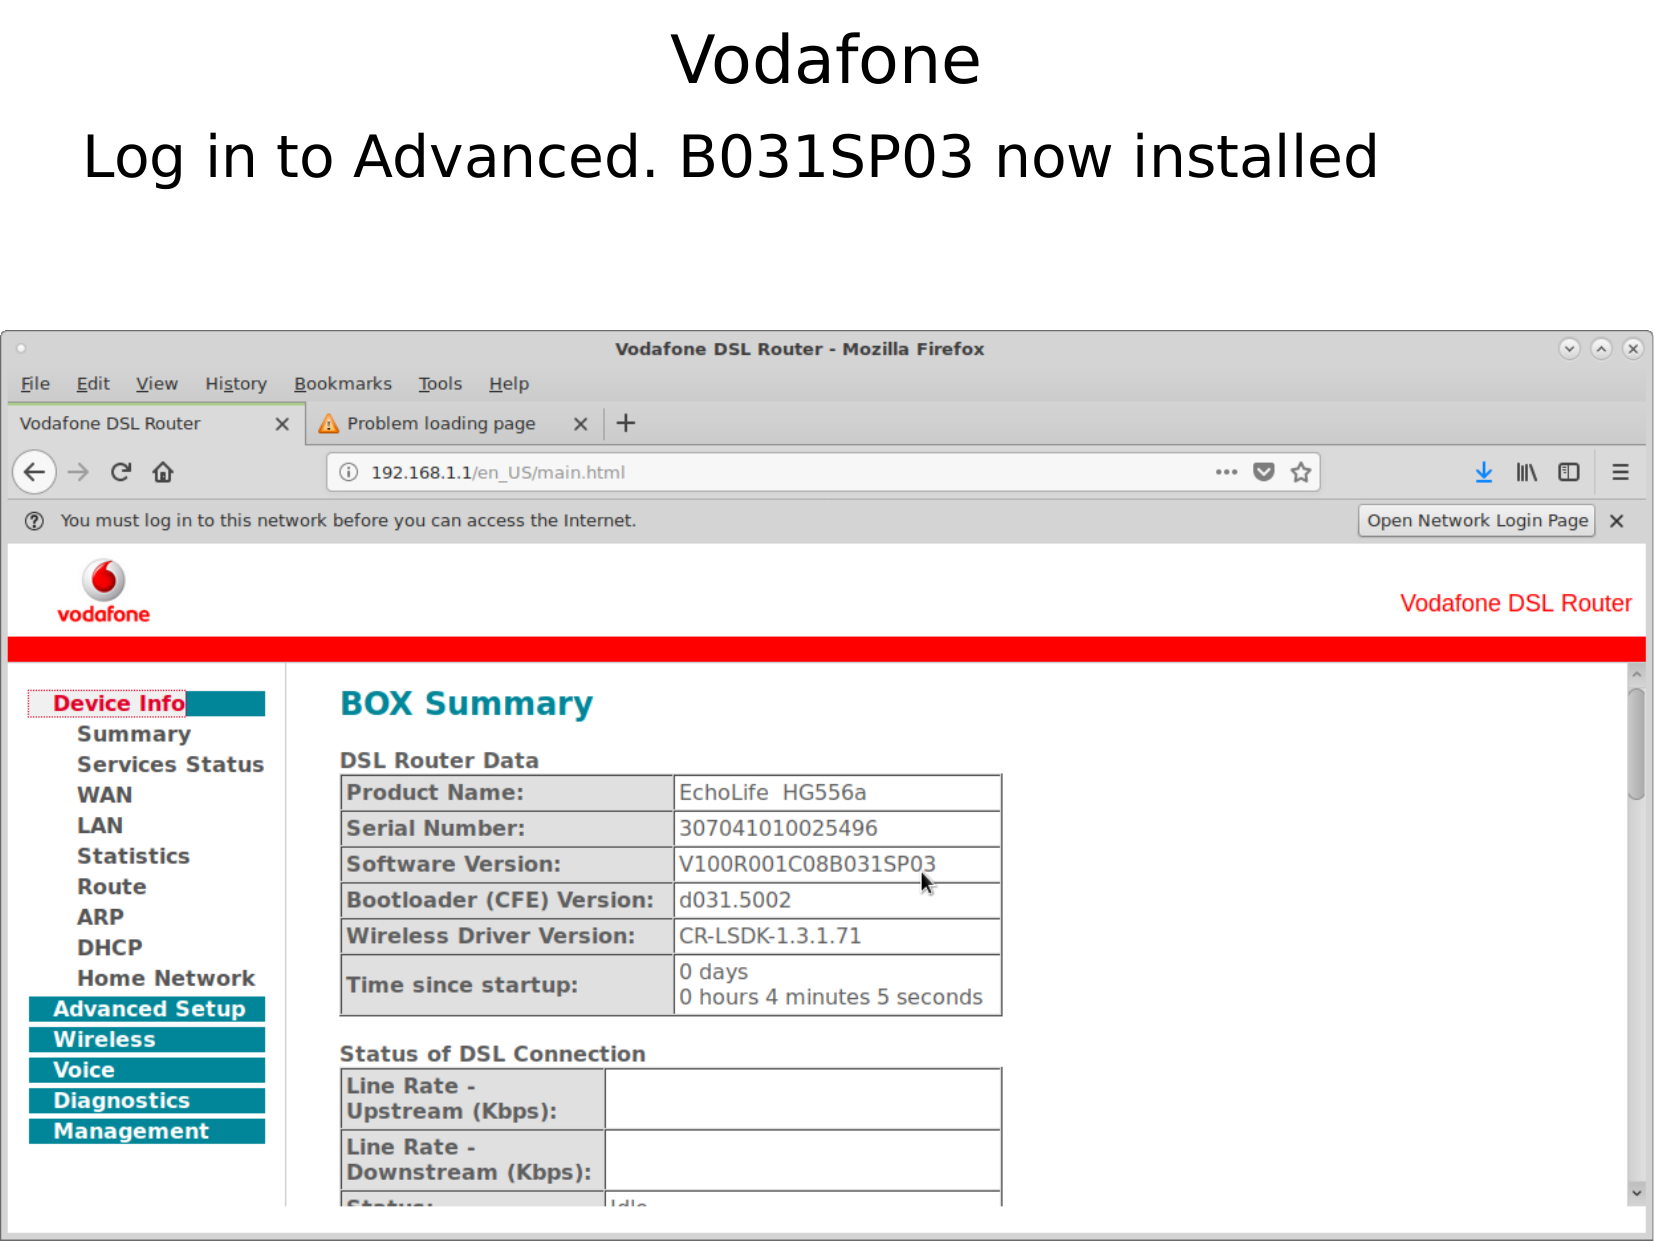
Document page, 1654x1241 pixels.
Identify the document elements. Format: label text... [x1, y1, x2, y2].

subtitle Log in to Advanced. B031SP03 now installed [82, 113, 1571, 201]
title Vodafone [82, 21, 1571, 100]
picture [0, 330, 1654, 1241]
